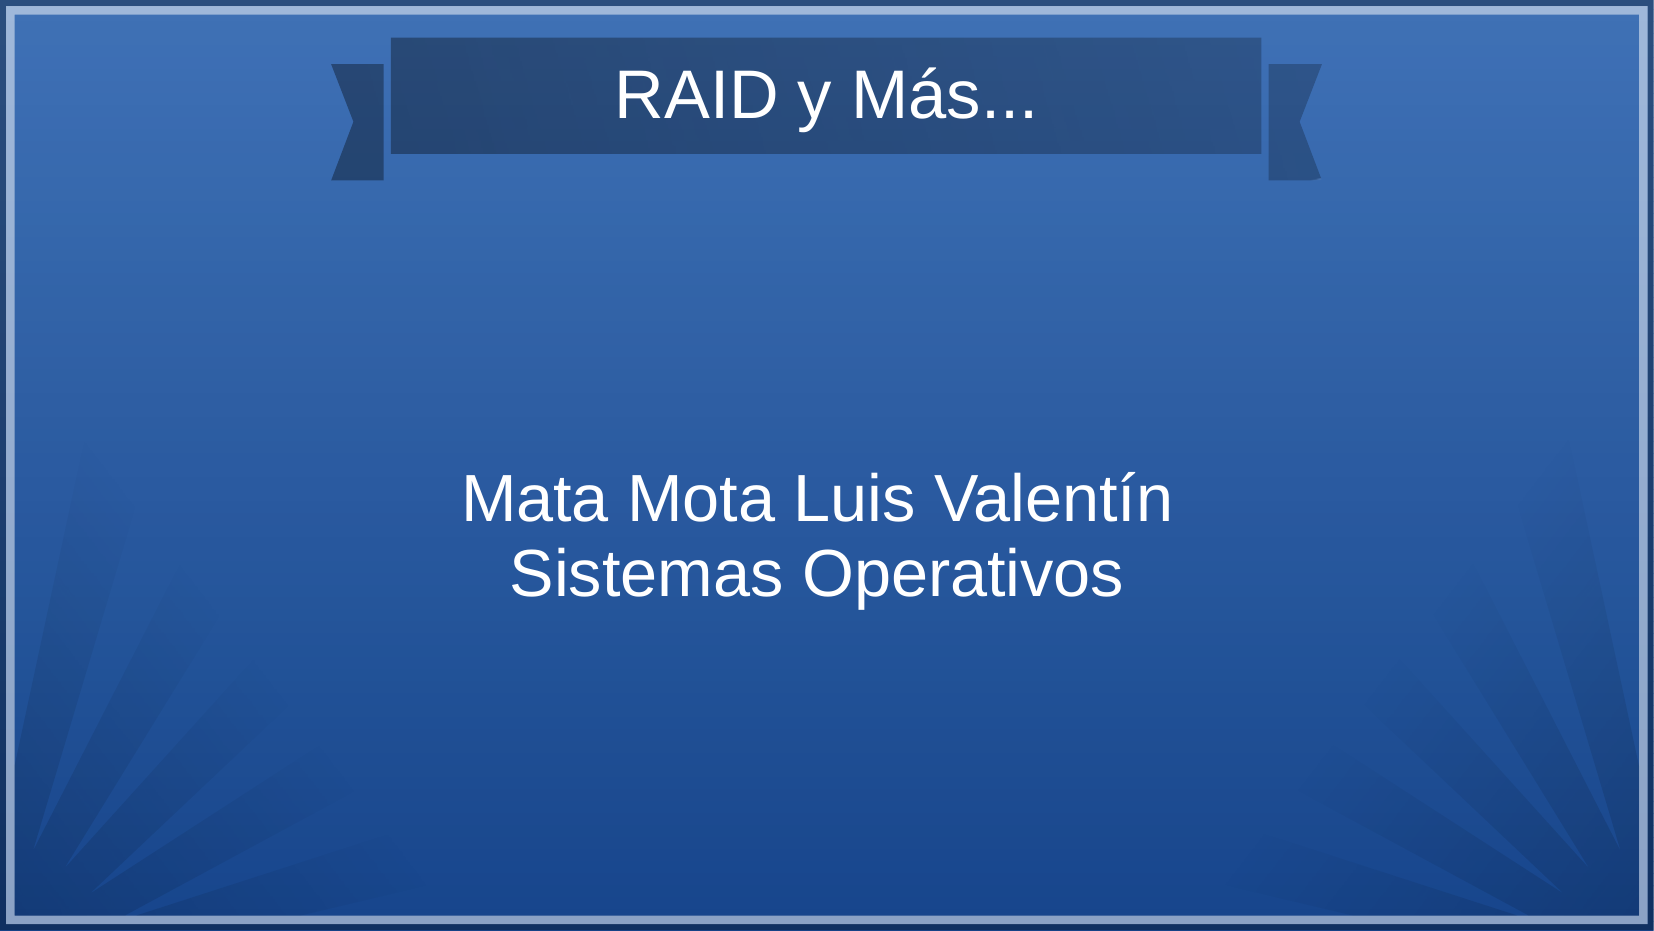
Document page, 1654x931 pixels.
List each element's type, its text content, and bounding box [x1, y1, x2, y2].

title RAID y Más... [389, 35, 1264, 154]
subtitle Mata Mota Luis Valentín Sistemas Operativos [82, 224, 1571, 848]
